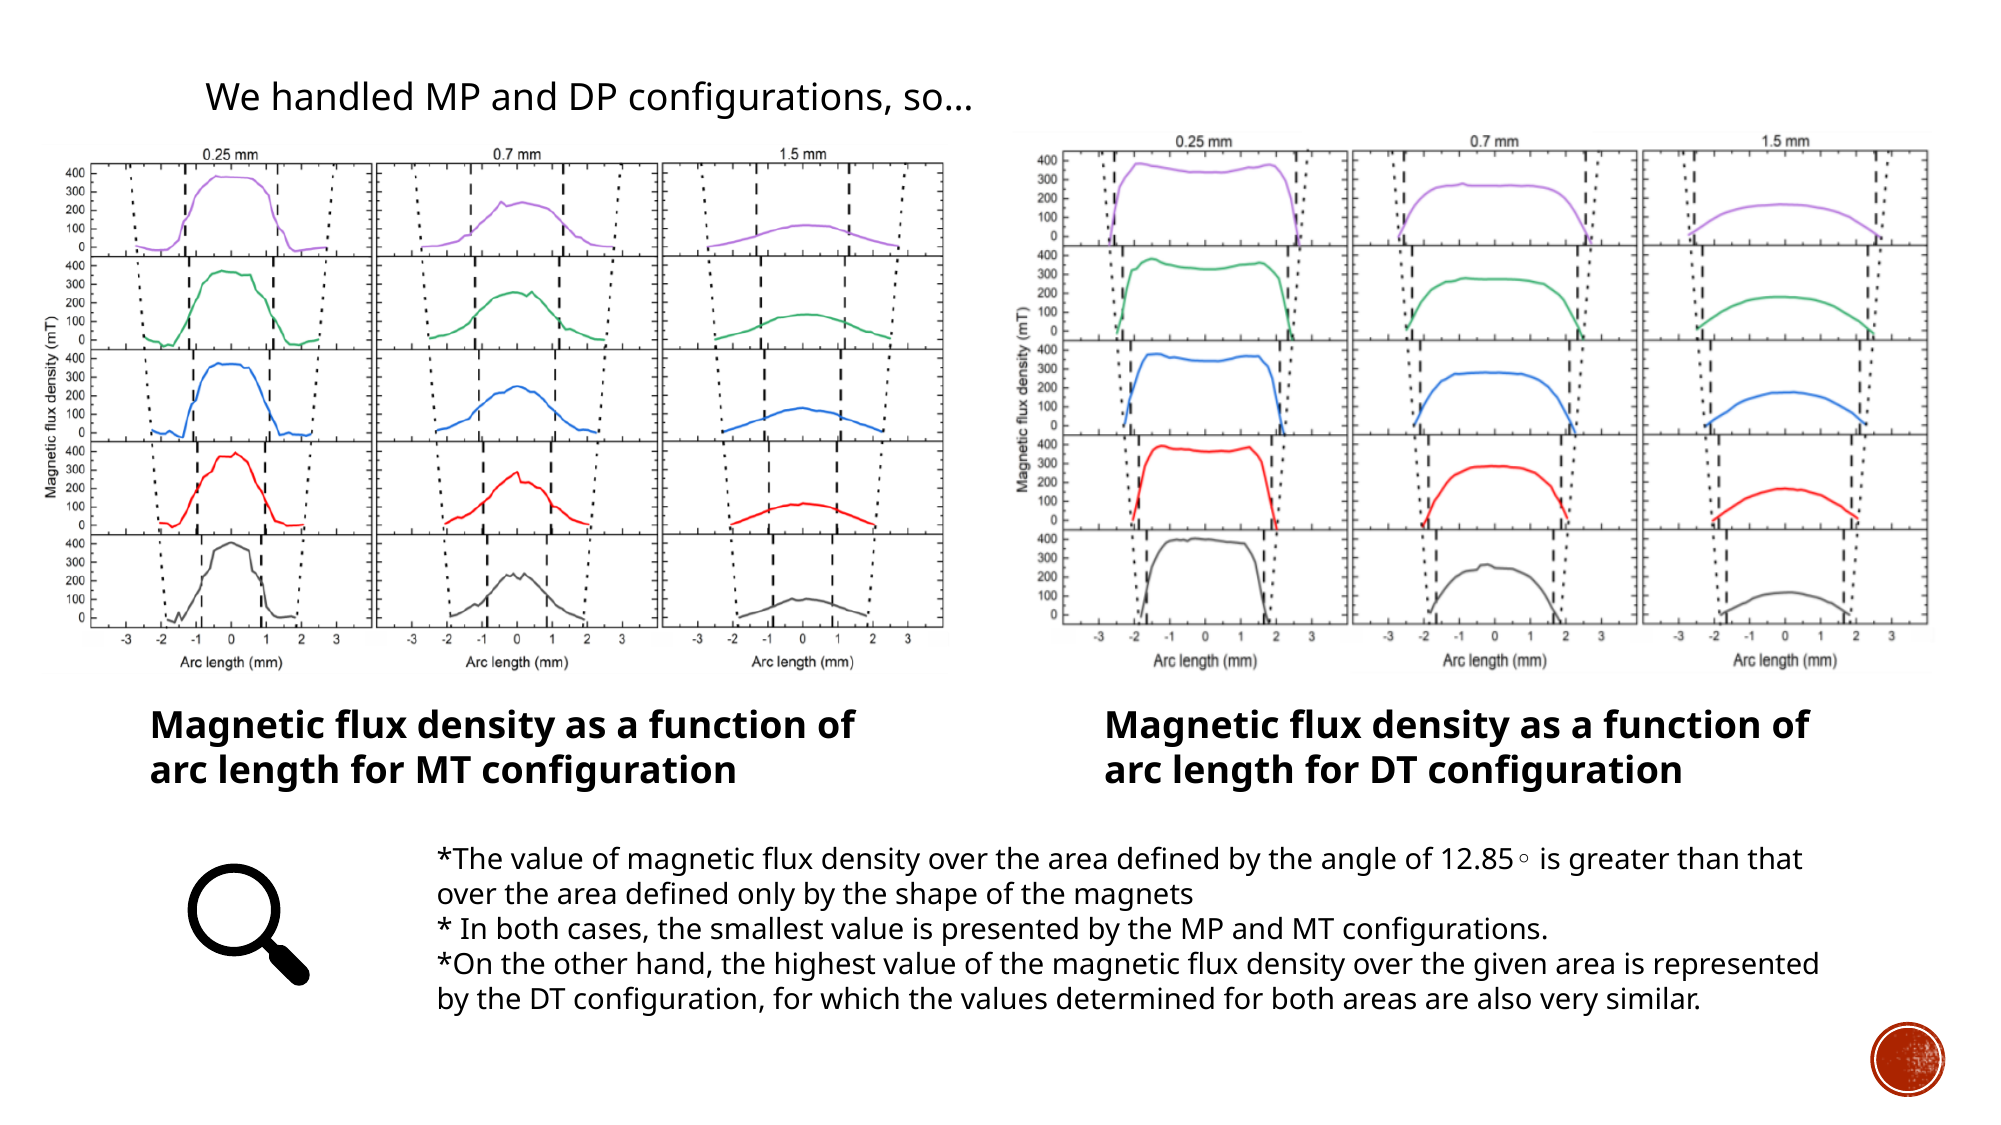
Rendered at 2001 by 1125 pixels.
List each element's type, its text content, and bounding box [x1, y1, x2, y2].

text_box Magnetic flux density as a function of arc length for DT configuration [1089, 693, 1866, 800]
picture [173, 849, 324, 1000]
picture [999, 111, 1953, 681]
text_box Magnetic flux density as a function of arc length for MT configuration [134, 693, 926, 800]
text_box *The value of magnetic flux density over the area defined by the angle of 12.85◦ is greater than that over the area defined only by the shape of the magnets * In both cases, the smallest value is presented by the MP and MT configurations. *On the other hand, the highest value of the magnetic flux density over the given area is represented by the DT configuration, for which the values determined for both areas are also very similar. [421, 832, 1866, 1061]
picture [28, 125, 970, 681]
text_box We handled MP and DP configurations, so… [190, 64, 1201, 126]
